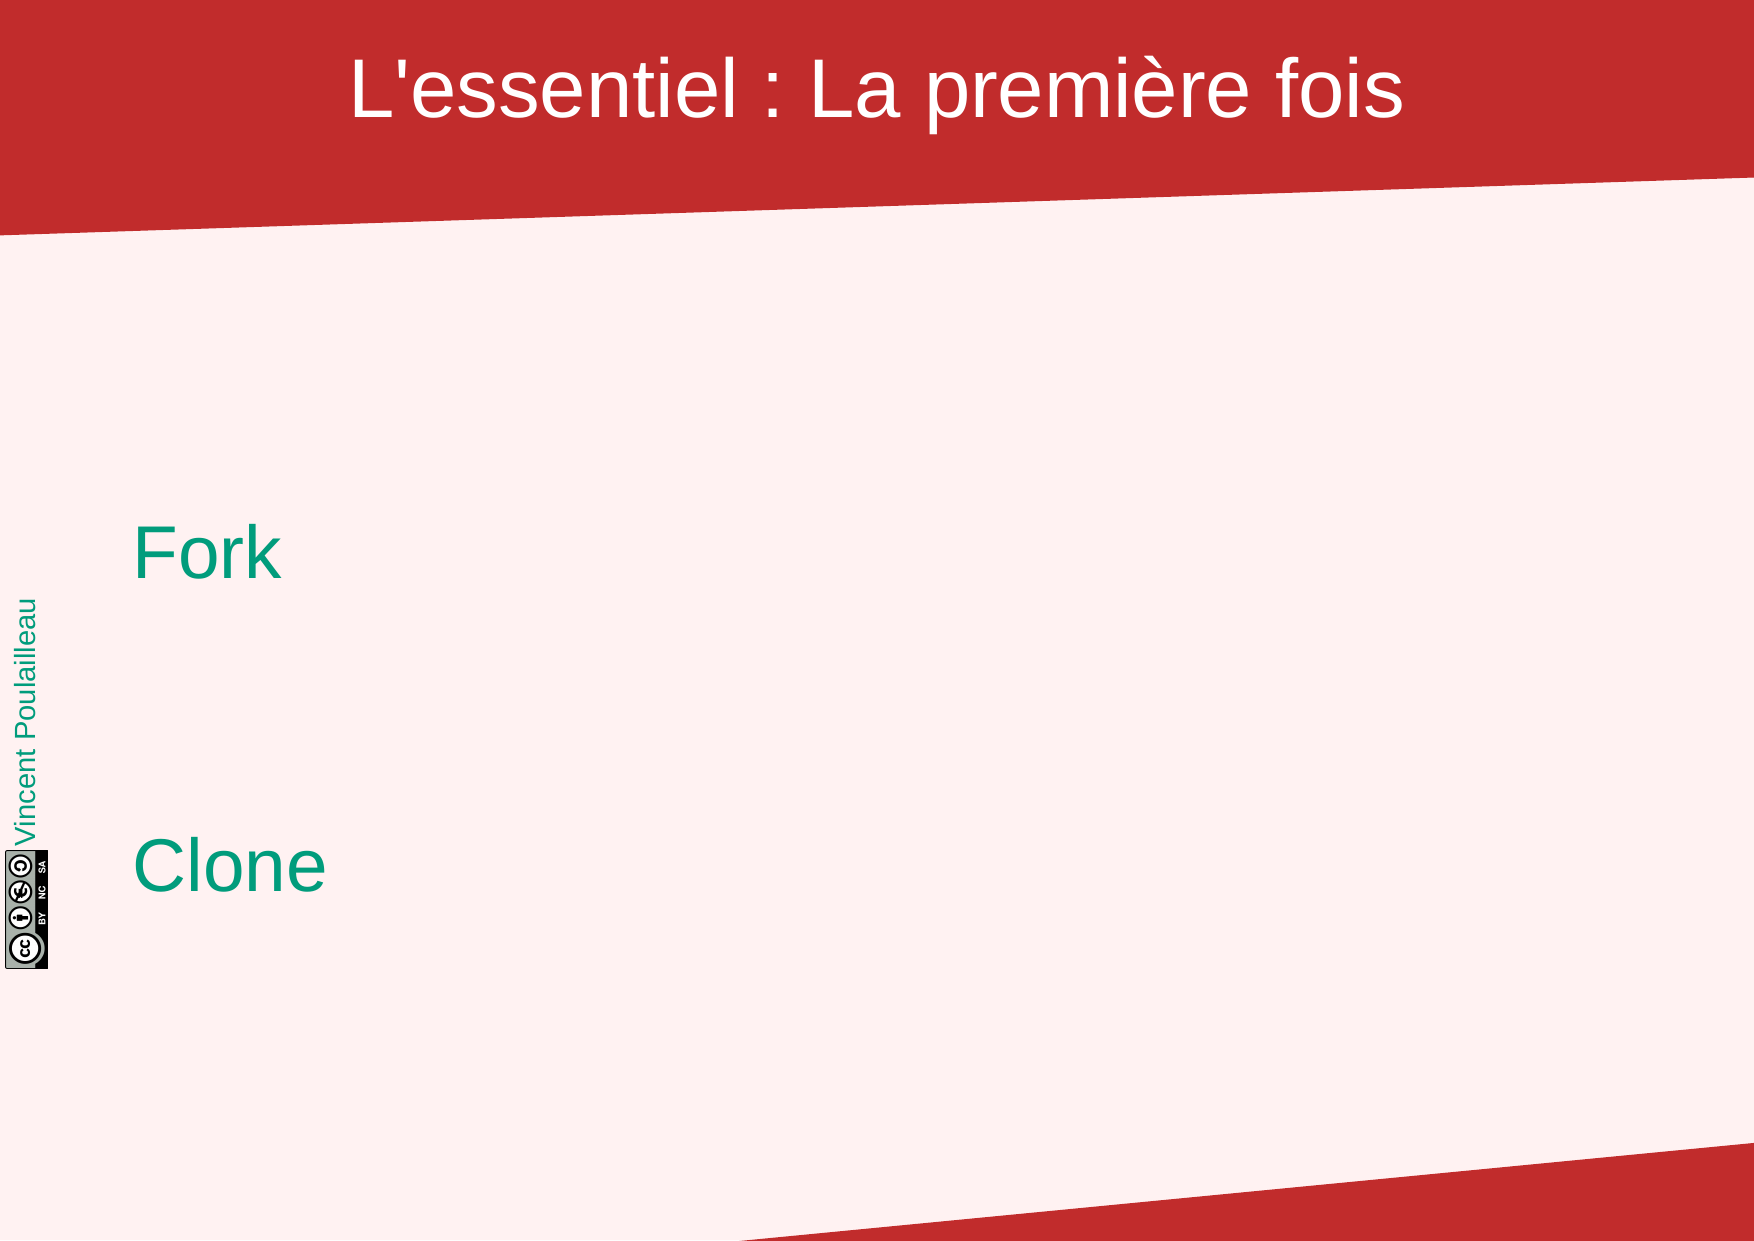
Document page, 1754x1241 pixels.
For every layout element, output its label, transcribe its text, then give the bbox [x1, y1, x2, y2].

text_box L'essentiel : La première fois [0, 0, 1754, 178]
text_box [0, 178, 1740, 236]
picture [5, 850, 48, 969]
text_box [739, 1142, 1754, 1241]
text_box Fork Clone [0, 178, 1754, 1241]
text_box © 2019 Vincent Poulailleau [1, 448, 61, 1099]
